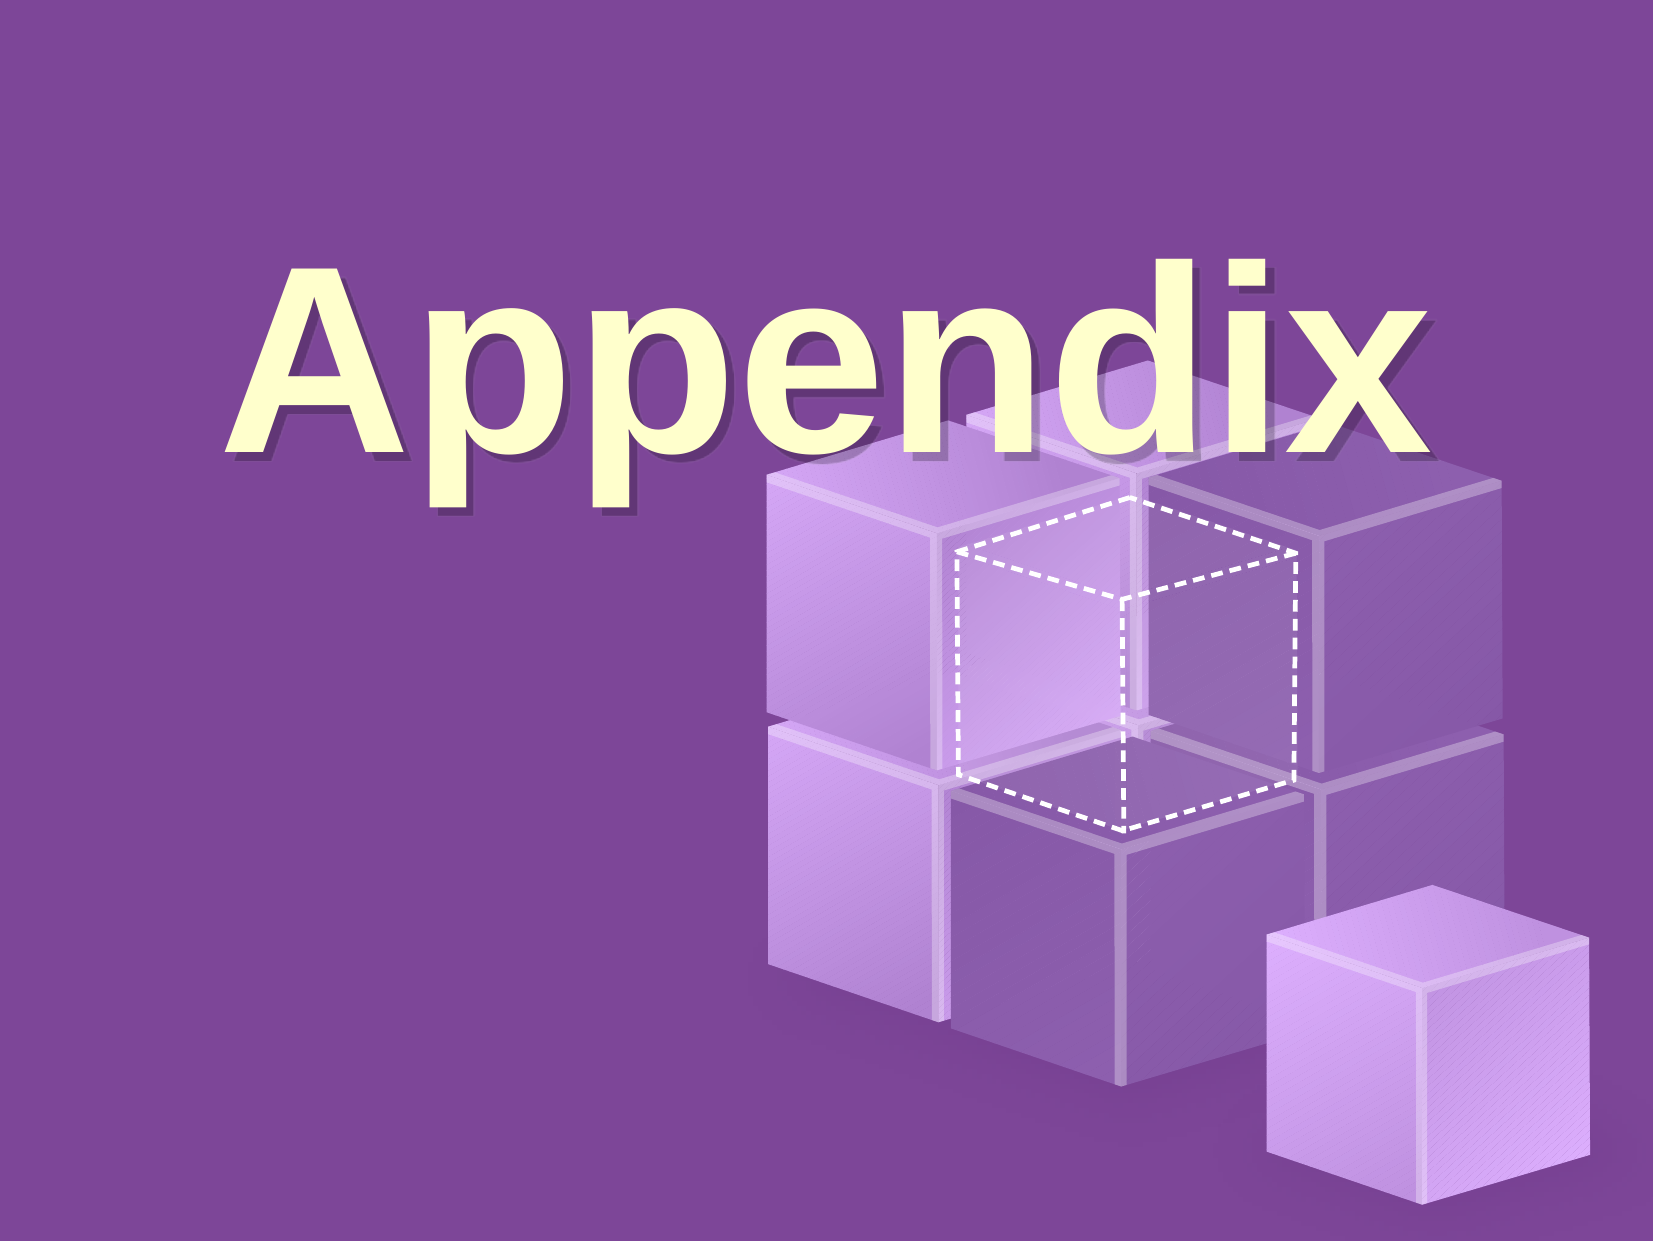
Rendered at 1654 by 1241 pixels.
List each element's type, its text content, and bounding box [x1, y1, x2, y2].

subtitle Appendix [208, 211, 1445, 510]
picture [701, 298, 1653, 1241]
